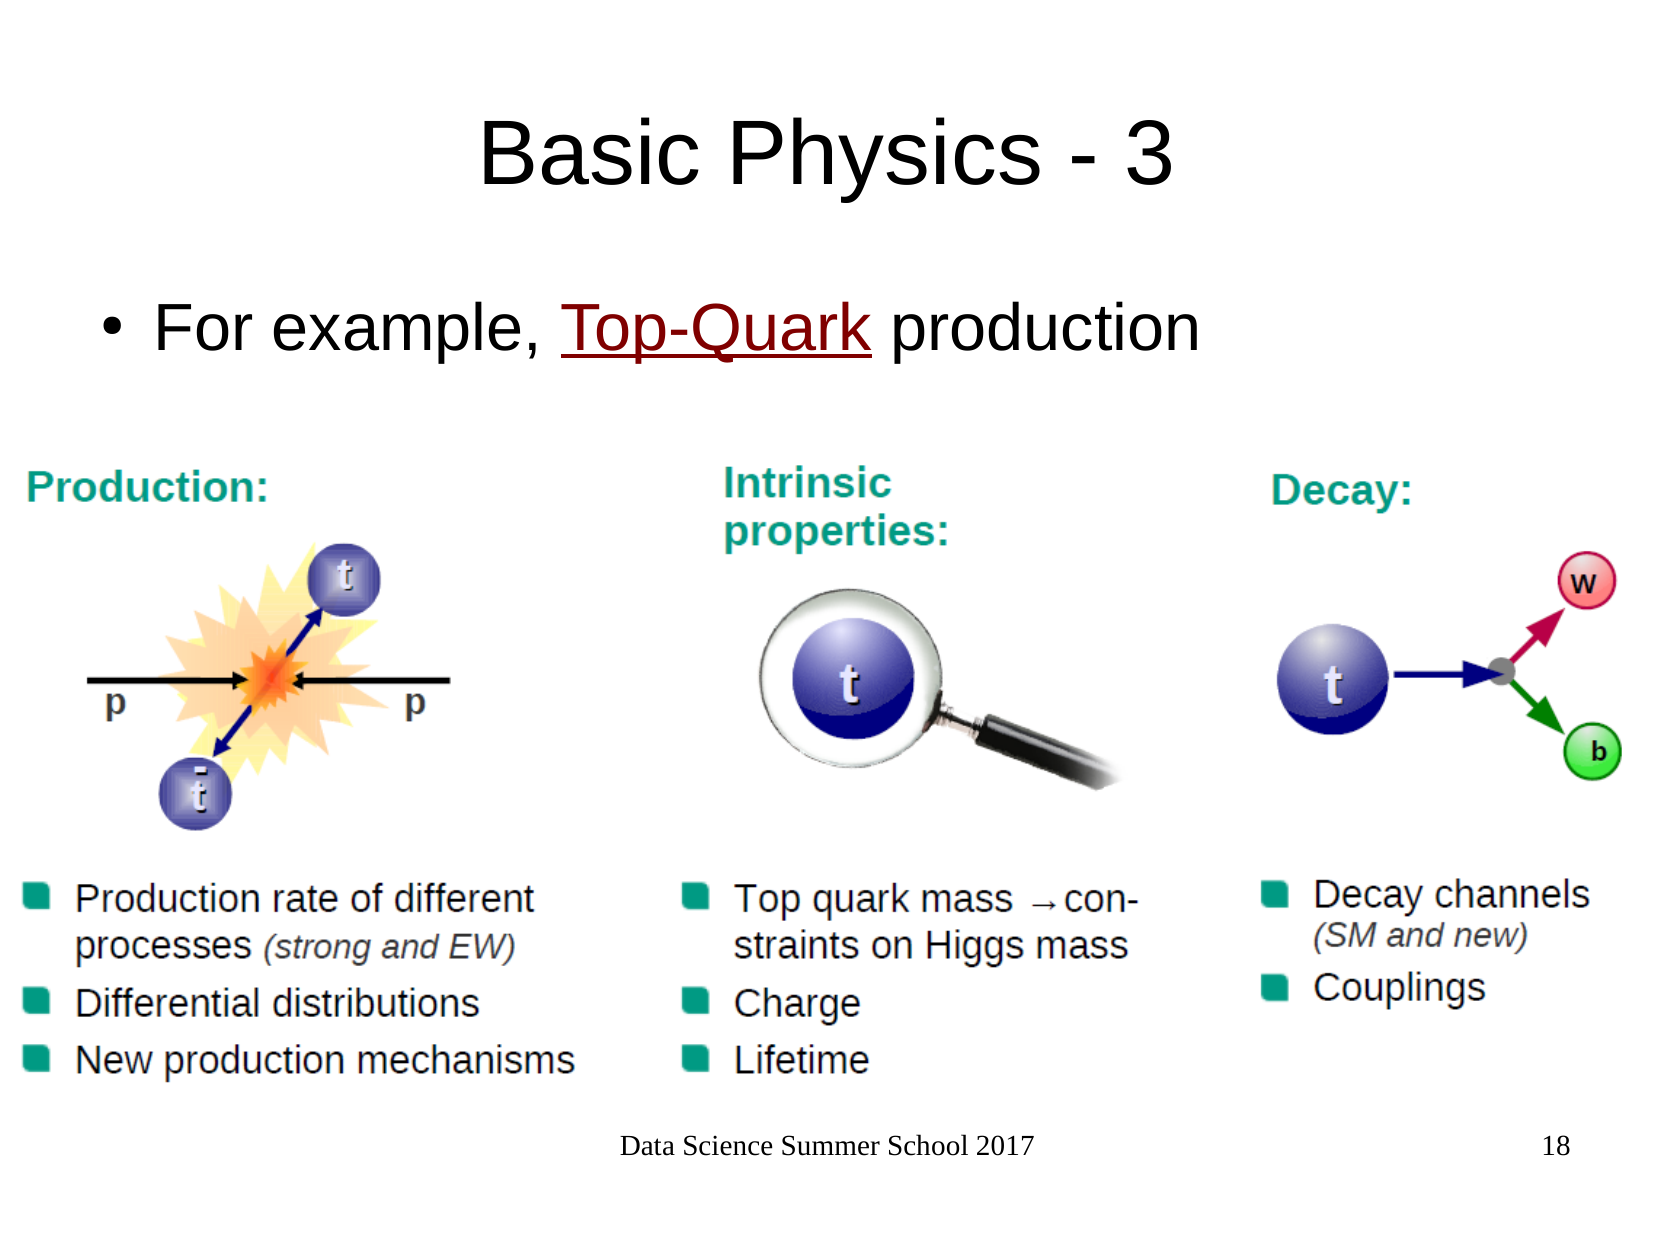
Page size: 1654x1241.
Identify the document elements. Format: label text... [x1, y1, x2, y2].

title Basic Physics - 3 [82, 49, 1571, 257]
picture [0, 403, 1654, 1111]
list For example, Top-Quark production [82, 290, 1571, 403]
